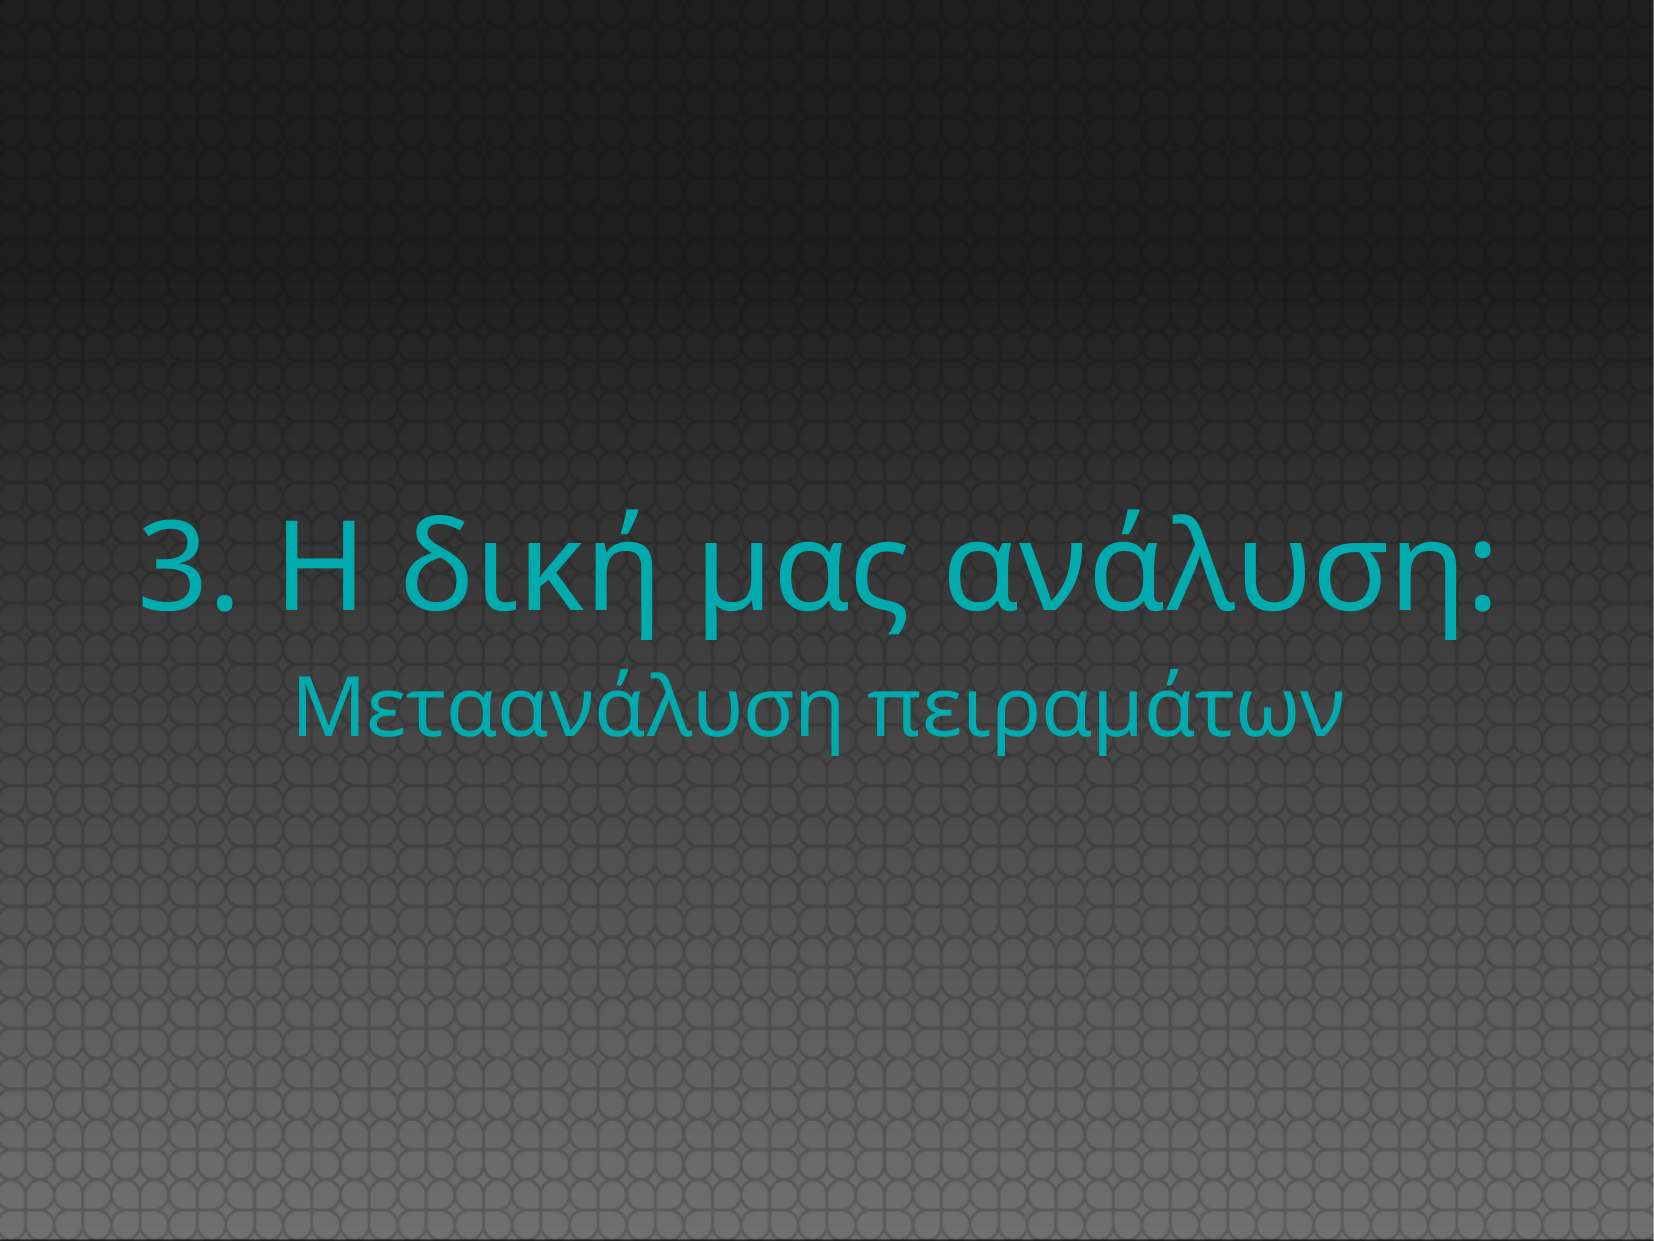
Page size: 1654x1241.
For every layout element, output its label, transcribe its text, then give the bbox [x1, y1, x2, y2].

picture [0, 0, 1654, 1241]
title 3. Η δική μας ανάλυση: Μεταανάλυση πειραμάτων [75, 502, 1564, 735]
